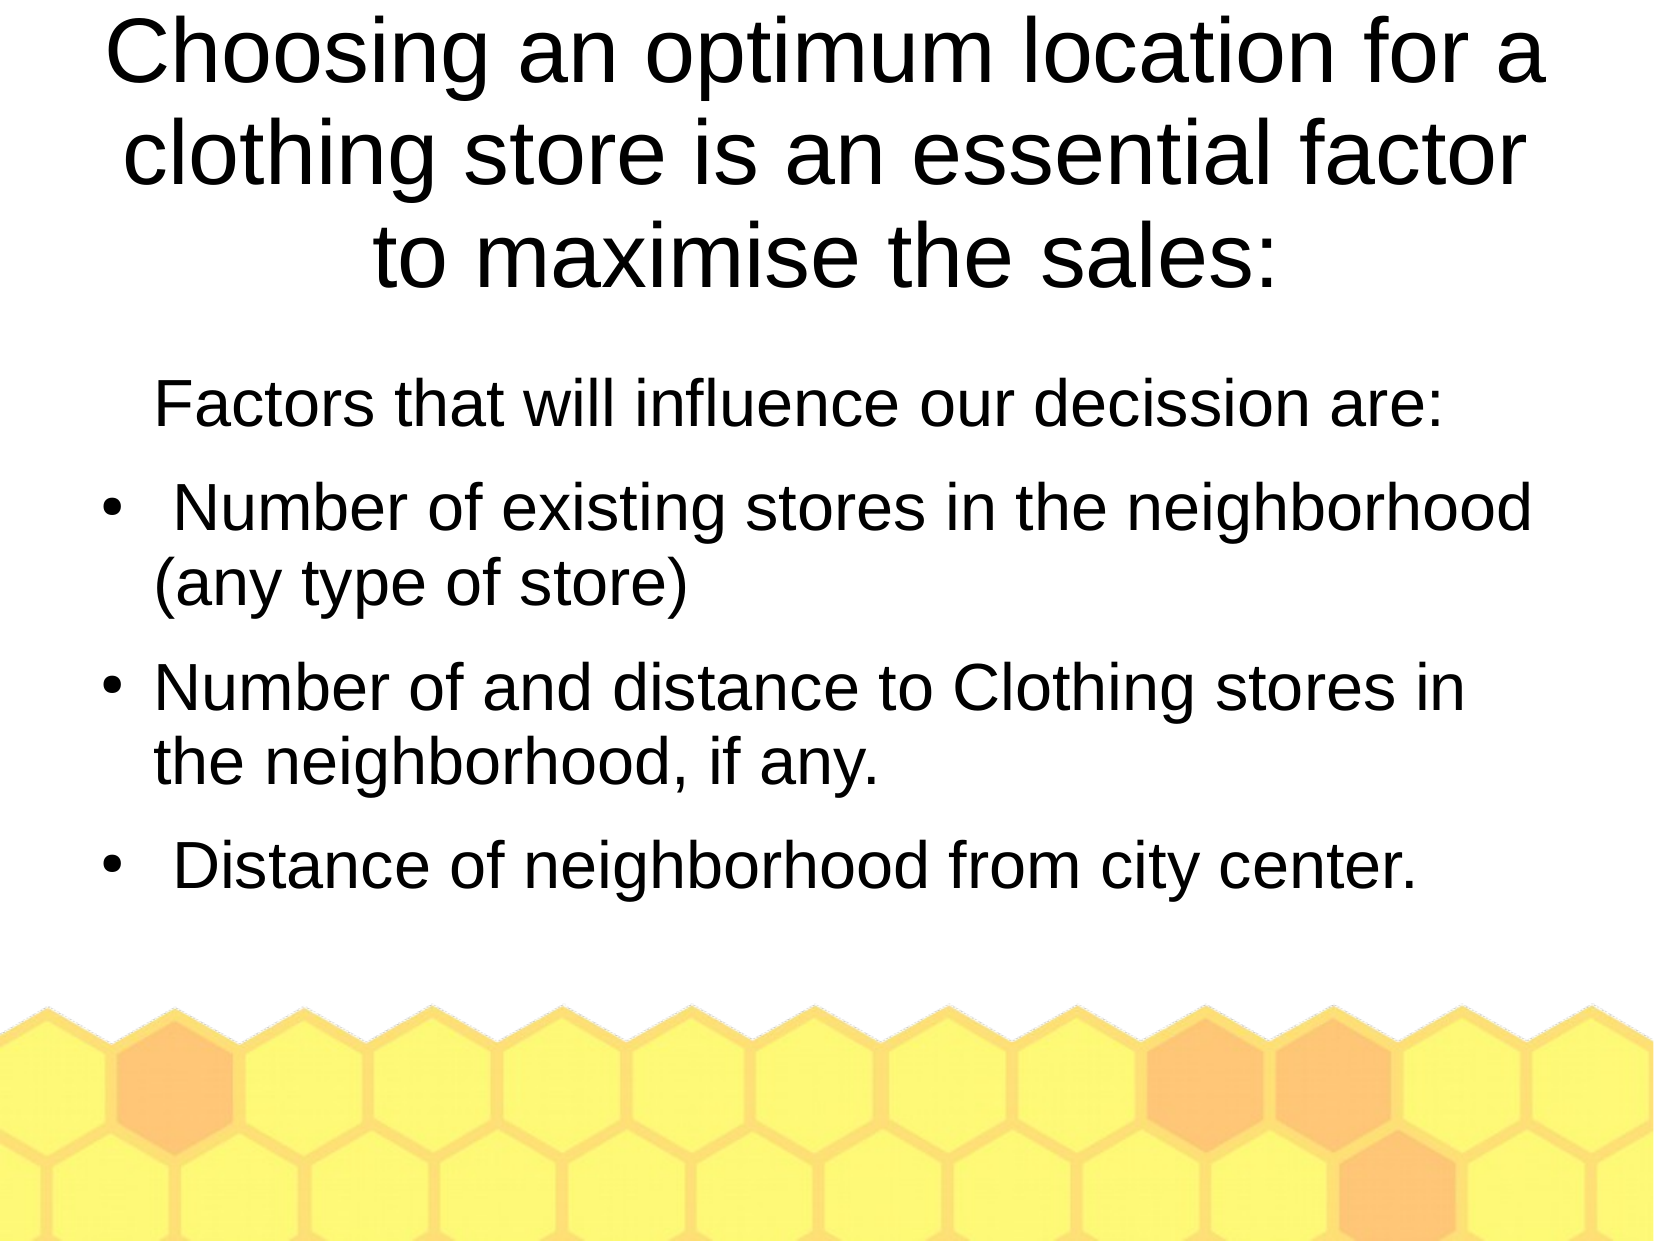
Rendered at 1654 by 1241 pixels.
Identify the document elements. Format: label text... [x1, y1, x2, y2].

title Choosing an optimum location for a clothing store is an essential factor to maximise the sales: [82, 0, 1571, 307]
picture [0, 1001, 1654, 1241]
list Factors that will influence our decission are: Number of existing stores in the neighborhood (any type of store) Number of and distance to Clothing stores in the neighborhood, if any. Distance of neighborhood from city center. [82, 366, 1571, 1010]
